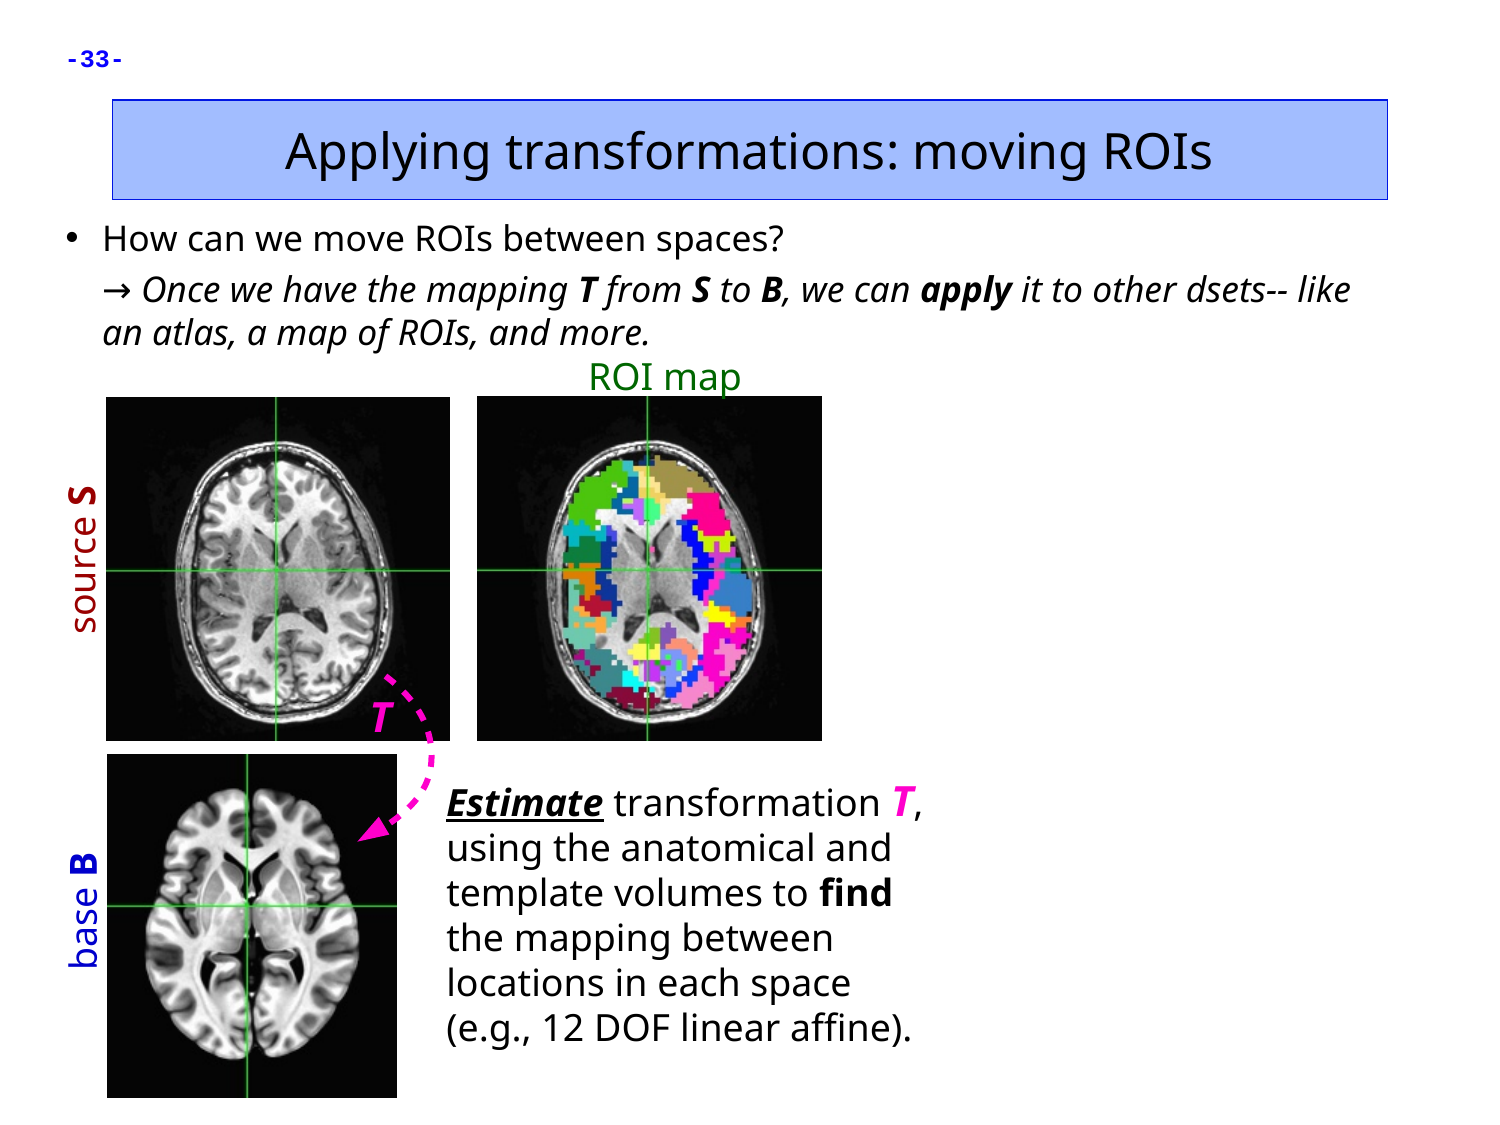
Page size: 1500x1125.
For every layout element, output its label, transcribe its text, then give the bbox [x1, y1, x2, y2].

text_box How can we move ROIs between spaces? → Once we have the mapping T from S to B, we can apply it to other dsets-- like an atlas, a map of ROIs, and more. [49, 208, 1410, 360]
text_box Estimate transformation T, using the anatomical and template volumes to find the mapping between locations in each space (e.g., 12 DOF linear affine). [431, 767, 946, 1057]
text_box T [343, 683, 432, 749]
text_box base B [48, 827, 120, 988]
text_box source S [47, 458, 119, 653]
picture [106, 397, 450, 741]
picture [107, 754, 397, 1098]
text_box Applying transformations: moving ROIs [112, 99, 1388, 200]
picture [477, 396, 822, 741]
text_box ROI map [570, 342, 765, 414]
